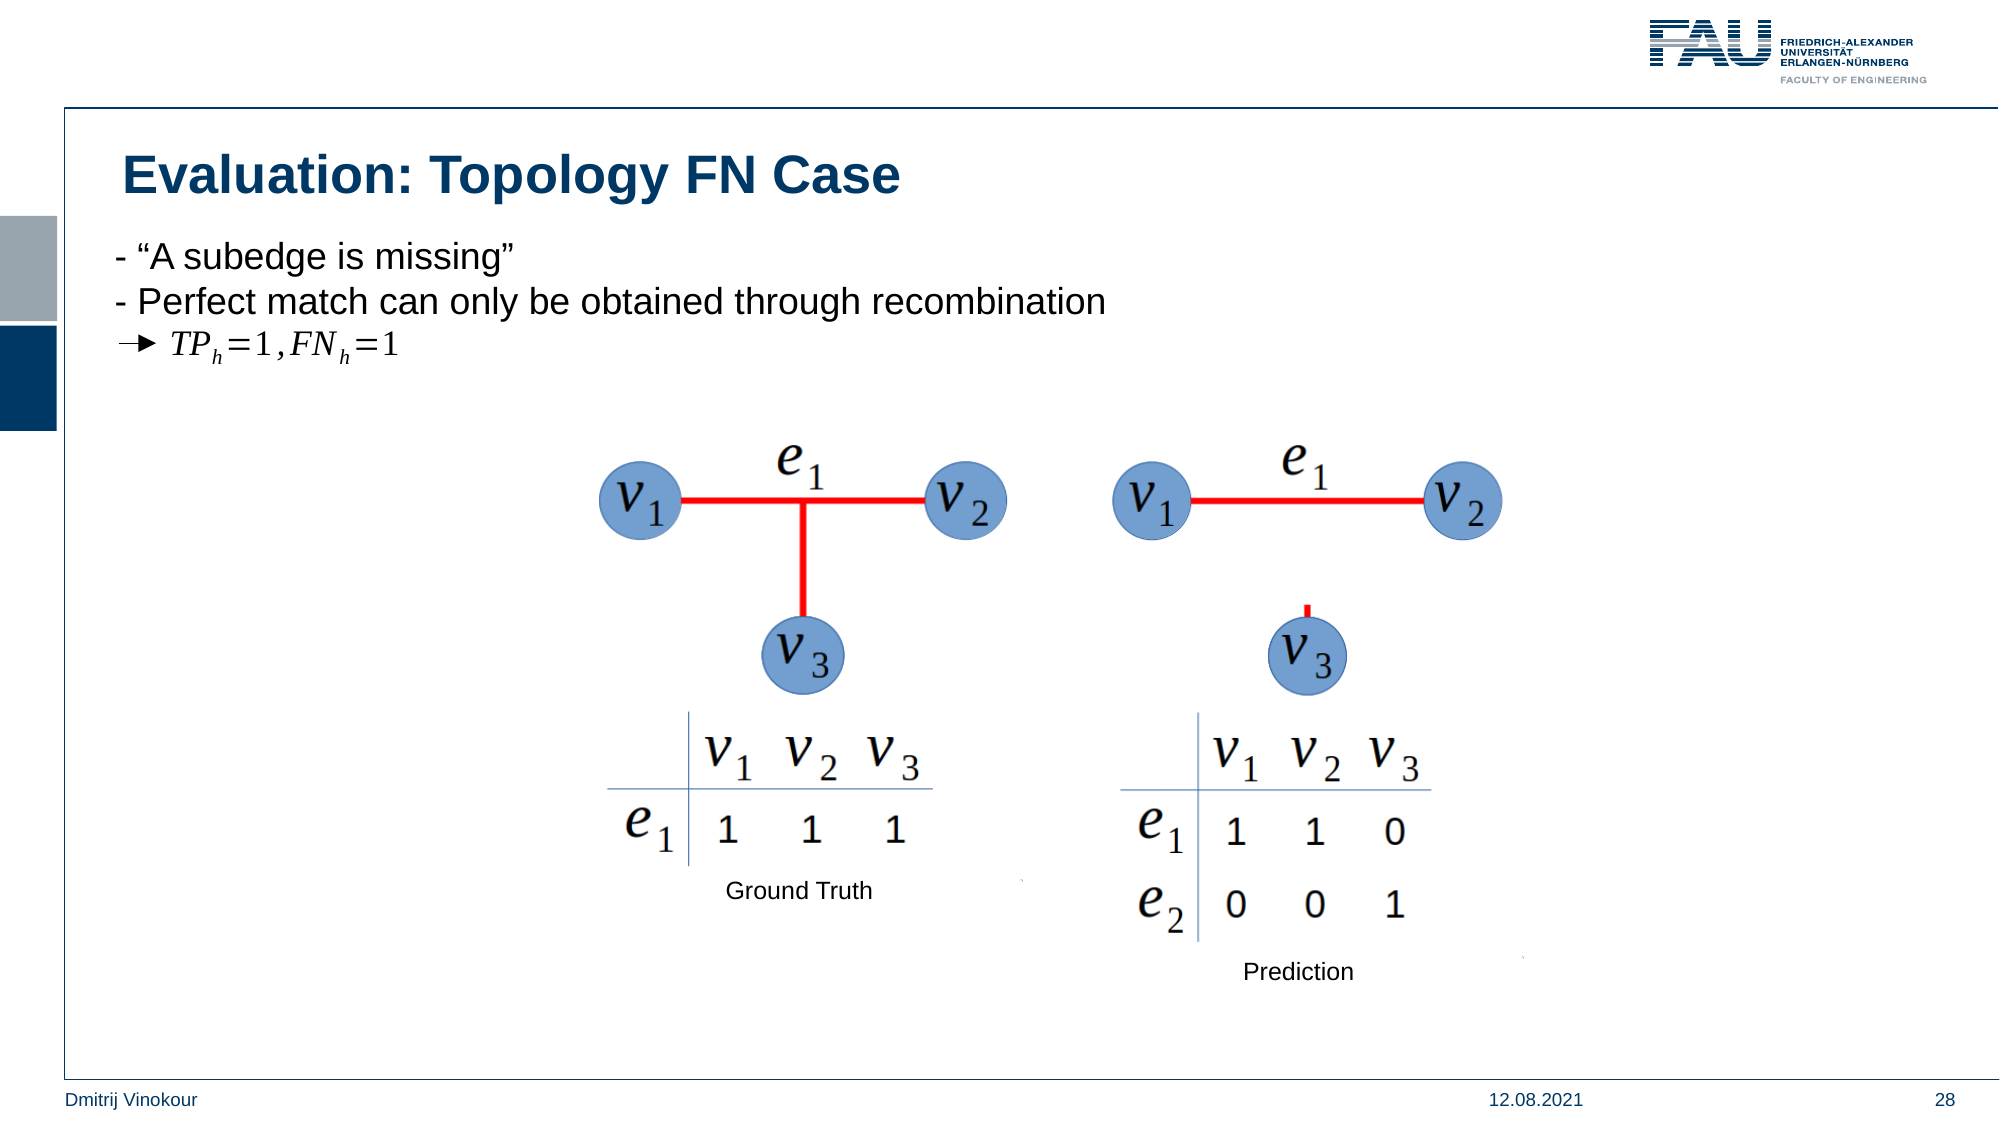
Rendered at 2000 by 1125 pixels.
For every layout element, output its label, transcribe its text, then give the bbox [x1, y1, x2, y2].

chart [160, 323, 409, 369]
text_box - “A subedge is missing” - Perfect match can only be obtained through recombination [99, 224, 1946, 450]
text_box 12.08.2021 [1489, 1087, 1725, 1119]
text_box Ground Truth [710, 869, 911, 913]
text_box <number> [1798, 1087, 1956, 1119]
picture [596, 422, 1023, 882]
text_box Dmitrij Vinokour [64, 1087, 1403, 1119]
picture [1090, 424, 1524, 959]
text_box Evaluation: Topology FN Case [122, 139, 1946, 224]
text_box Prediction [1228, 950, 1429, 994]
